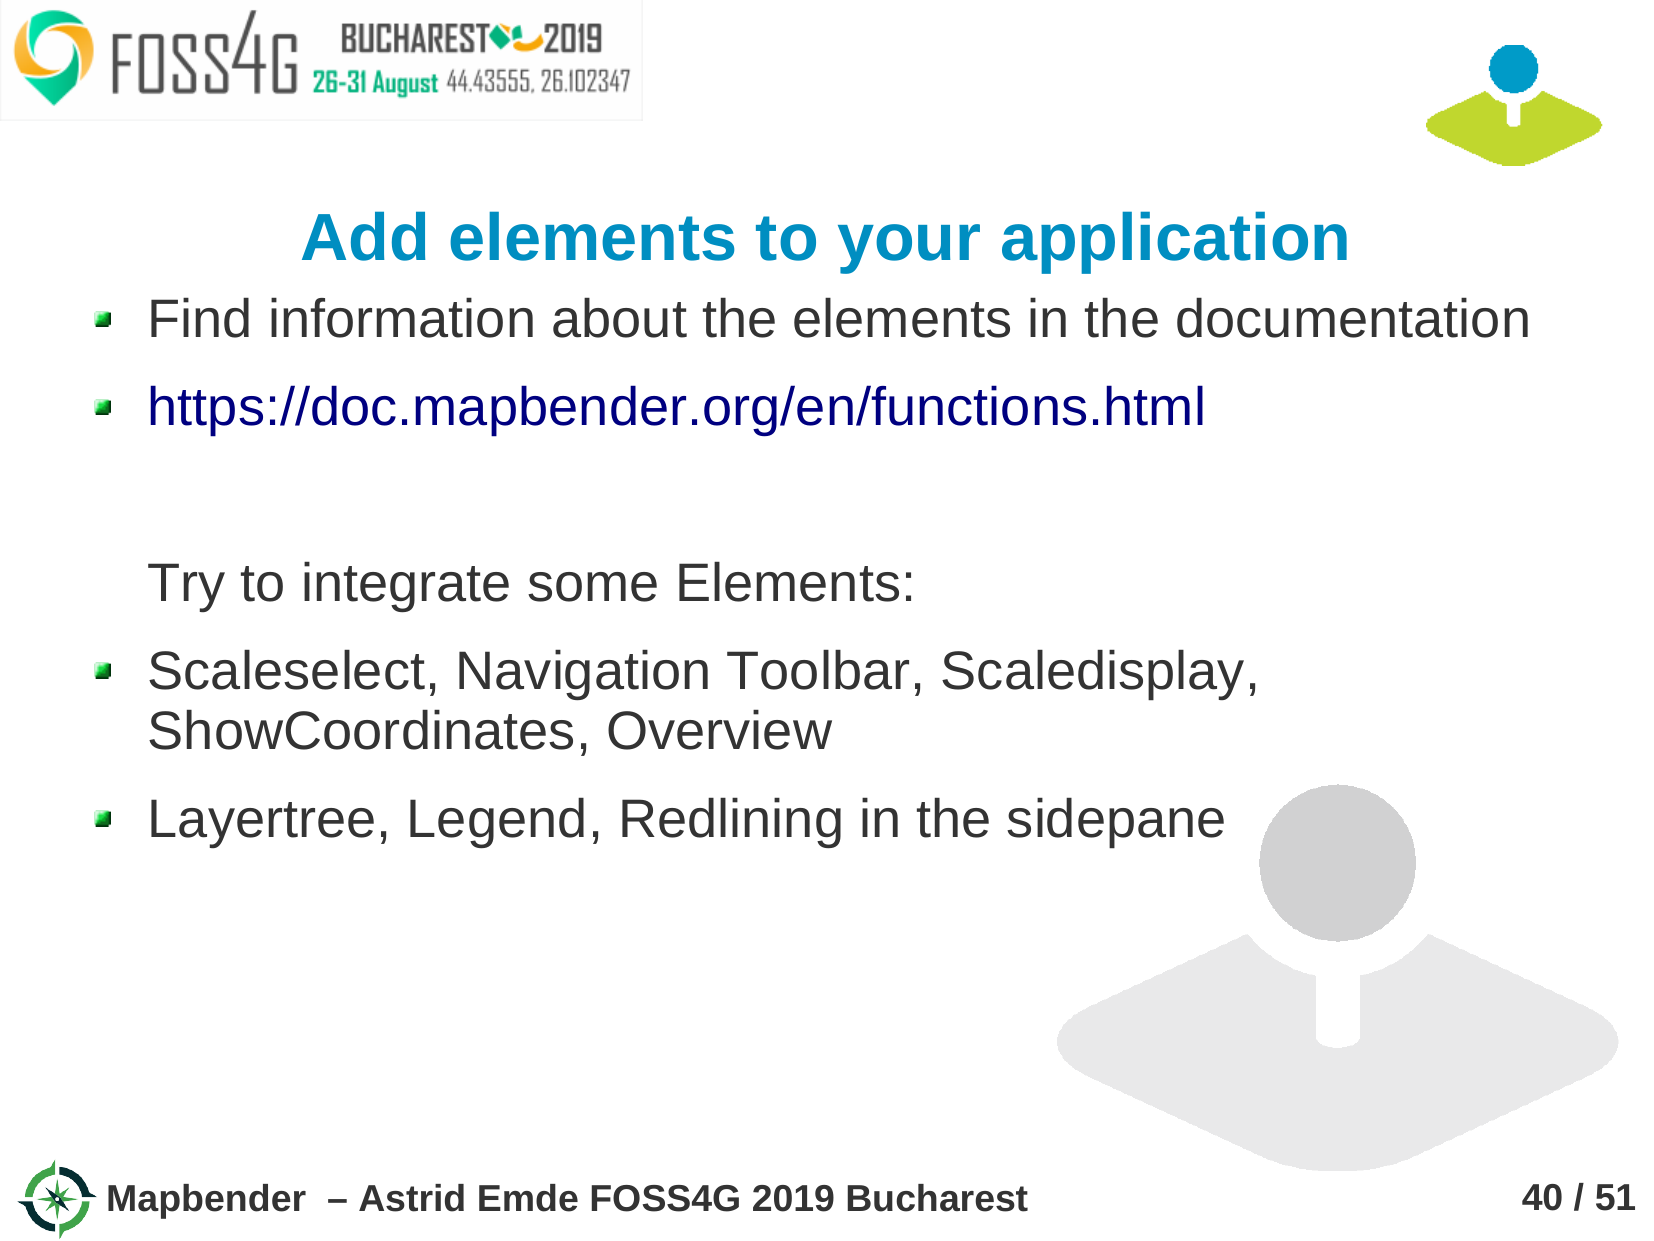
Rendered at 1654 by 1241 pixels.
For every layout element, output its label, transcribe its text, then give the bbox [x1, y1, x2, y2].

picture [1426, 45, 1604, 166]
picture [16, 1158, 98, 1240]
list Find information about the elements in the documentation https://doc.mapbender.org/en/functions.html Try to integrate some Elements: Scaleselect, Navigation Toolbar, Scaledisplay, ShowCoordinates, Overview Layertree, Legend, Redlining in the sidepane [76, 288, 1565, 1093]
title Add elements to your application [82, 188, 1571, 361]
picture [0, 0, 643, 121]
